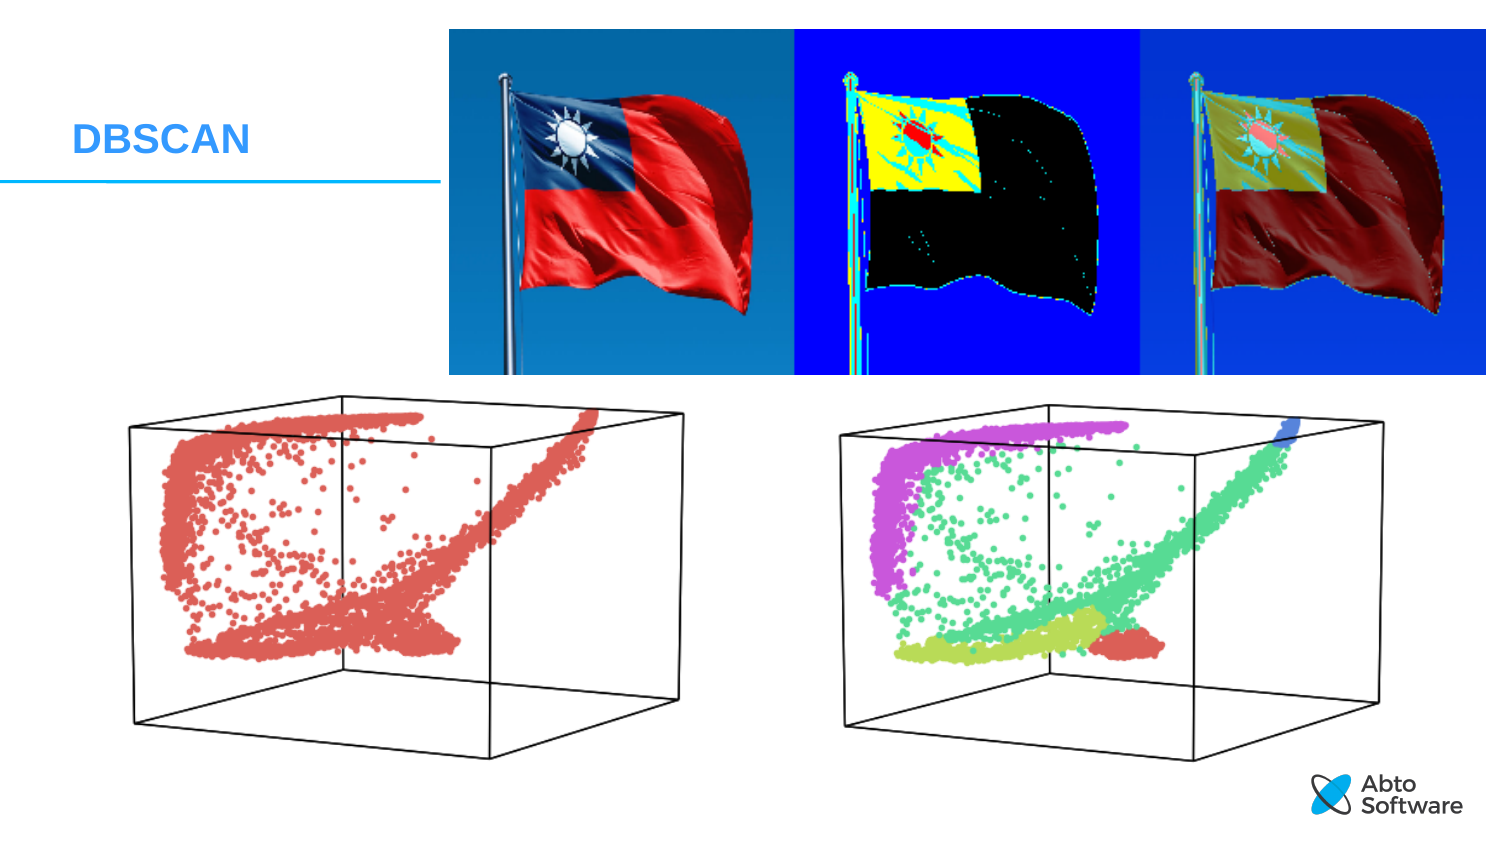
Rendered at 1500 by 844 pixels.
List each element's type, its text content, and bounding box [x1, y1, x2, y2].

title DBSCAN [71, 68, 449, 210]
picture [449, 29, 1486, 376]
picture [7, 391, 1494, 767]
picture [1299, 771, 1474, 817]
